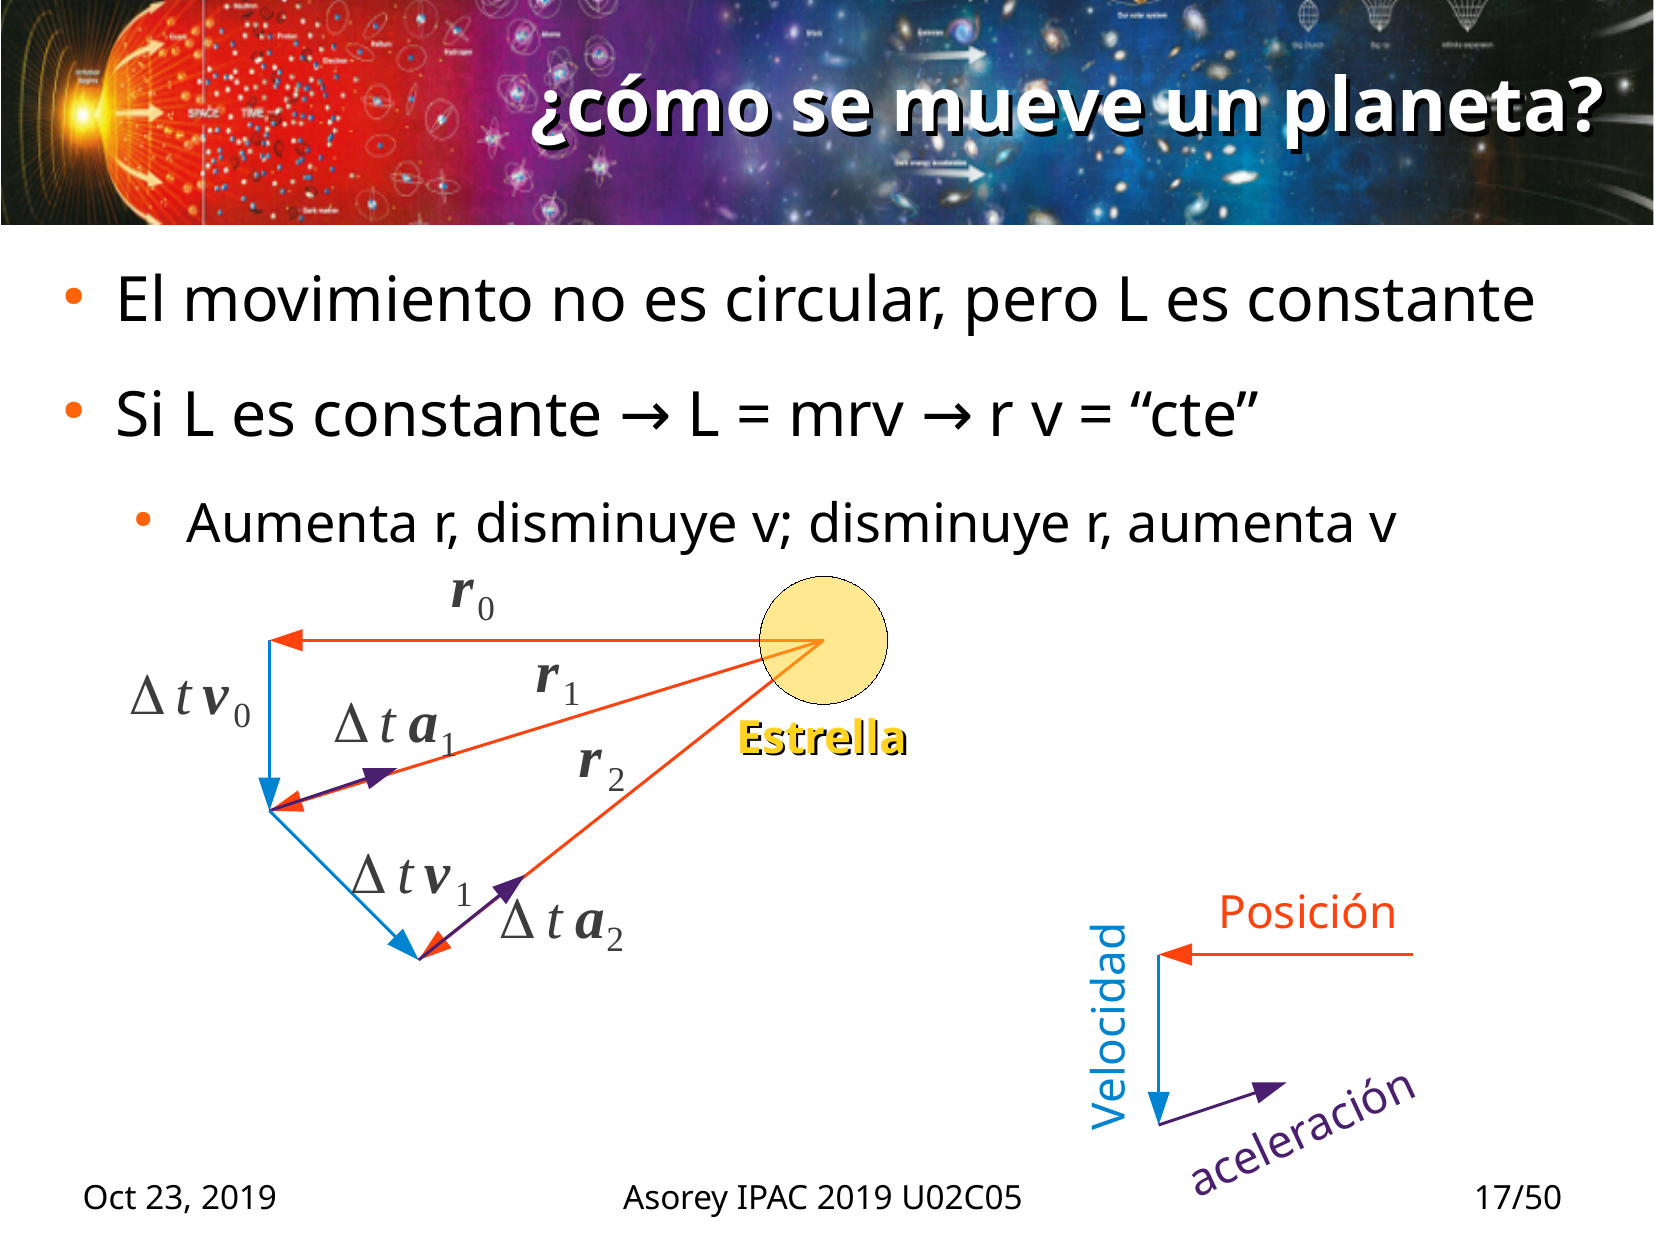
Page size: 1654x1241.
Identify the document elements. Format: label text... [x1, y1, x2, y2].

chart [120, 661, 260, 736]
text_box Posición [1203, 871, 1419, 940]
chart [341, 840, 481, 915]
text_box Estrella [722, 696, 948, 766]
text_box aceleración [1159, 1029, 1456, 1216]
picture [1, 0, 1654, 225]
chart [524, 640, 590, 714]
text_box Velocidad [1068, 894, 1137, 1145]
list El movimiento no es circular, pero L es constante Si L es constante → L = mrv → r v = “cte” Aumenta r, disminuye v; disminuye r, aumenta v [45, 255, 1606, 1156]
text_box [759, 576, 888, 705]
chart [439, 555, 505, 629]
chart [490, 885, 634, 961]
title ¿cómo se mueve un planeta? [45, 15, 1606, 191]
chart [324, 690, 466, 765]
chart [567, 725, 634, 799]
